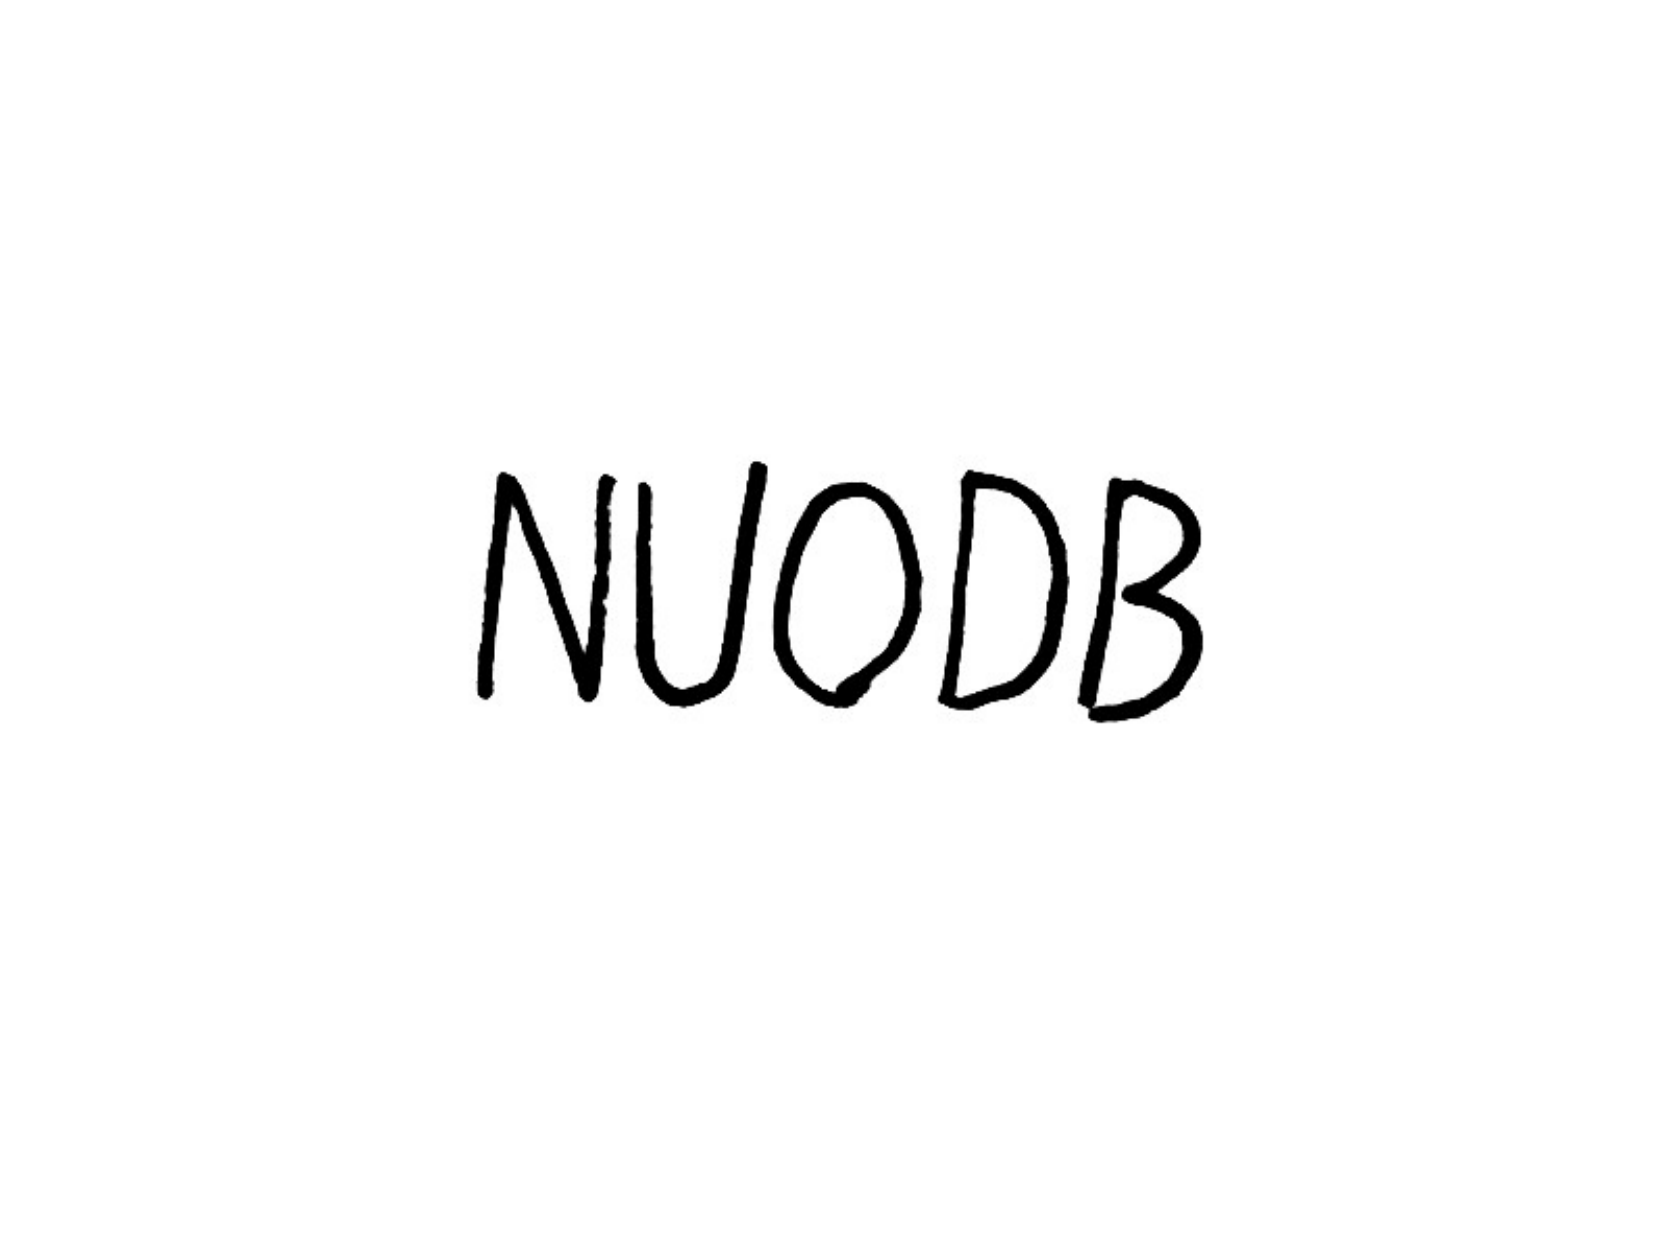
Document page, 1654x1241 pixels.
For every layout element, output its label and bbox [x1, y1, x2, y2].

picture [420, 389, 1295, 786]
